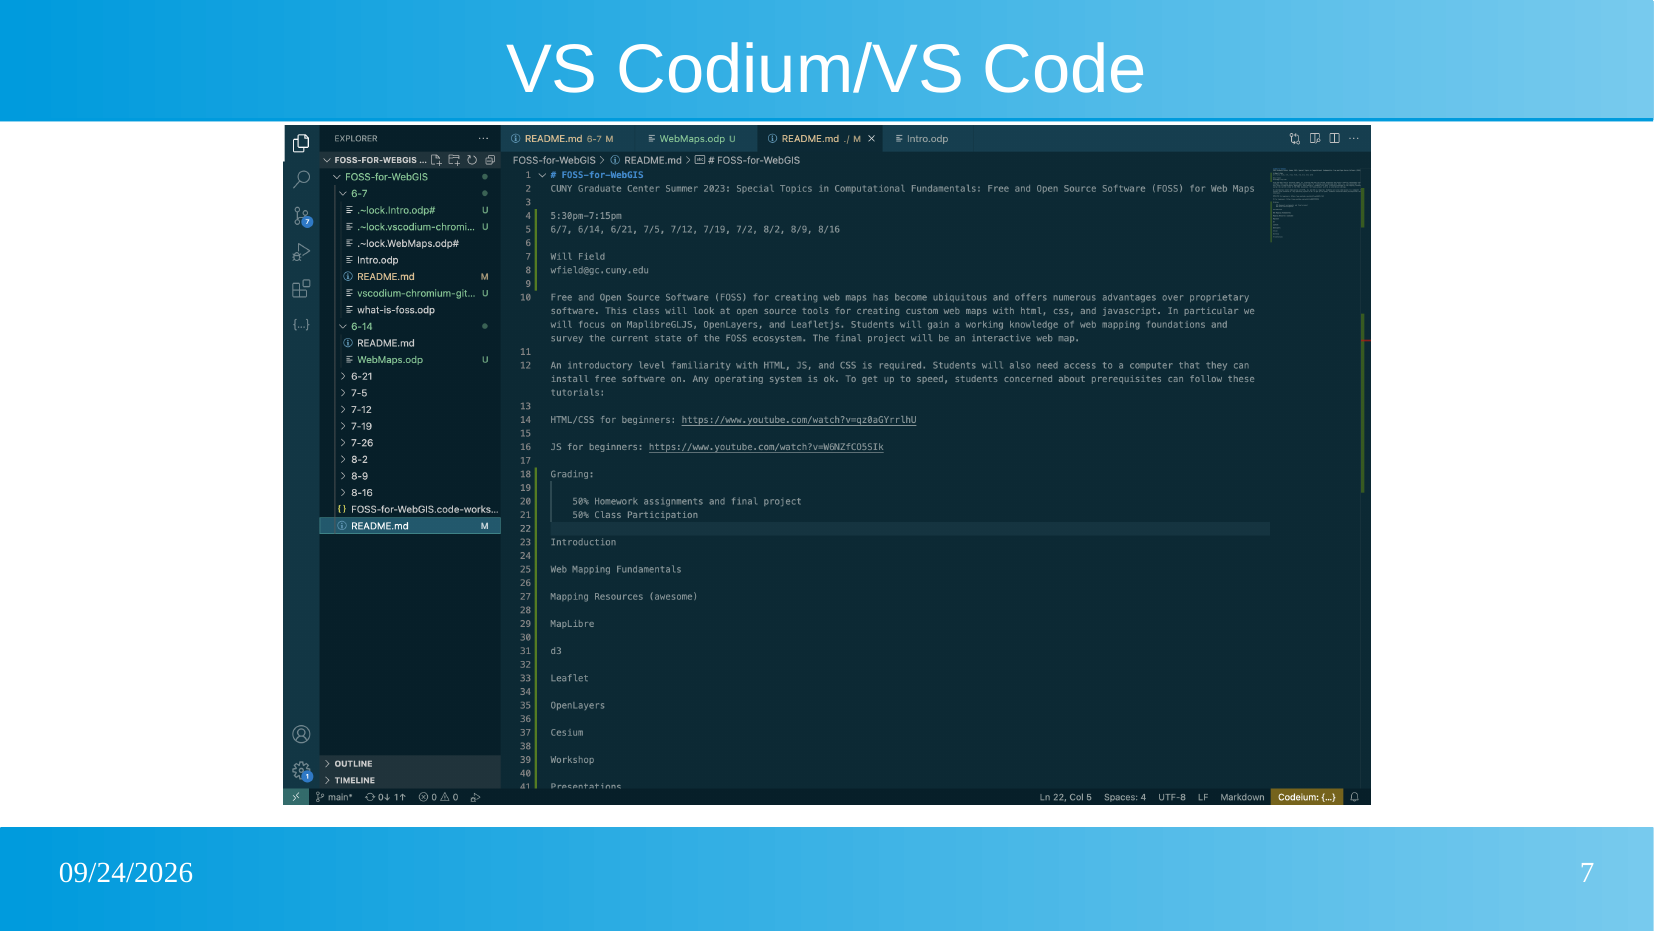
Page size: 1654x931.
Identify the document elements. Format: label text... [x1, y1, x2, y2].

picture [283, 125, 1371, 805]
title VS Codium/VS Code [59, 29, 1595, 108]
